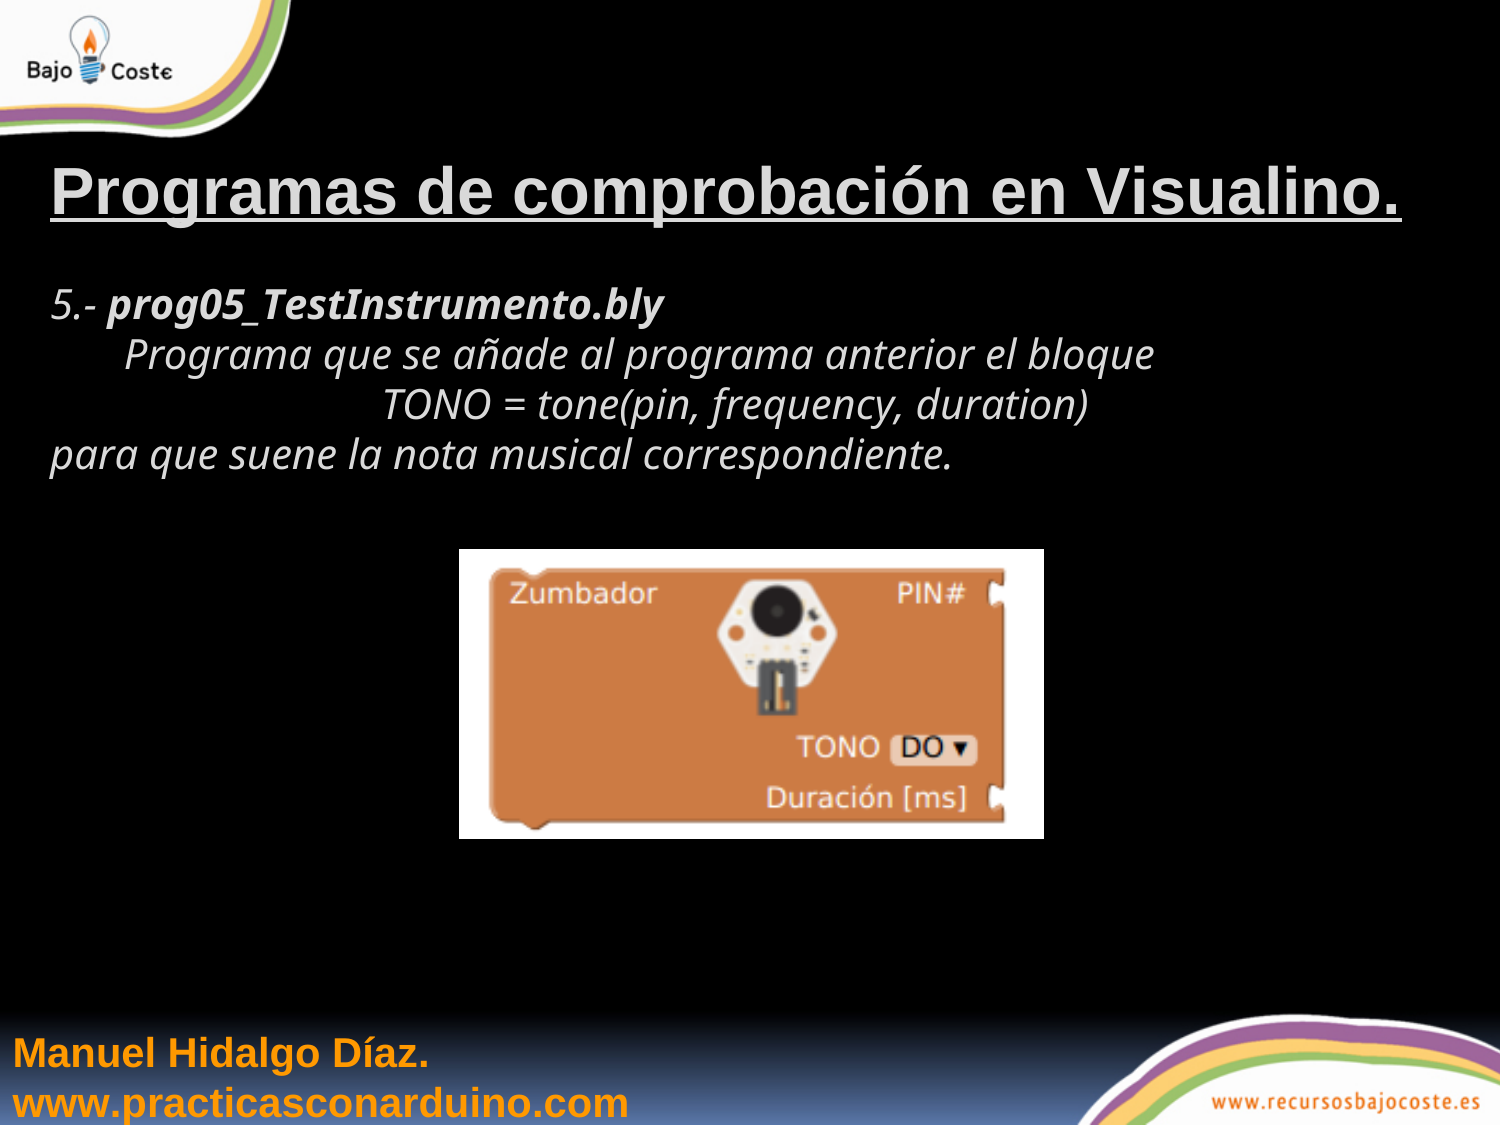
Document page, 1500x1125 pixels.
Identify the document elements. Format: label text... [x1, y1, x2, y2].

text_box Programas de comprobación en Visualino. 5.- prog05_TestInstrumento.bly Programa que se añade al programa anterior el bloque TONO = tone(pin, frequency, duration) para que suene la nota musical correspondiente. La diferencia está en que el bloque TONO tiene un desplegable, con las notas musicales con su frecuencia correspondiente, y en el bloque de TONO avanzado hay que poner la frecuencia de forma numérica. La duración de la nota musical en este programa está fijada a 100ms. 6.- prog06_Instrumento.bly Este programa corresponde al instrumento musical y se diferencia del anterior por la variable tiempoNota, que se puede modificar para adaptarla a nuestras necesidades. [35, 140, 1453, 902]
text_box Manuel Hidalgo Díaz. www.practicasconarduino.com [0, 1017, 683, 1125]
picture [0, 0, 1500, 1125]
